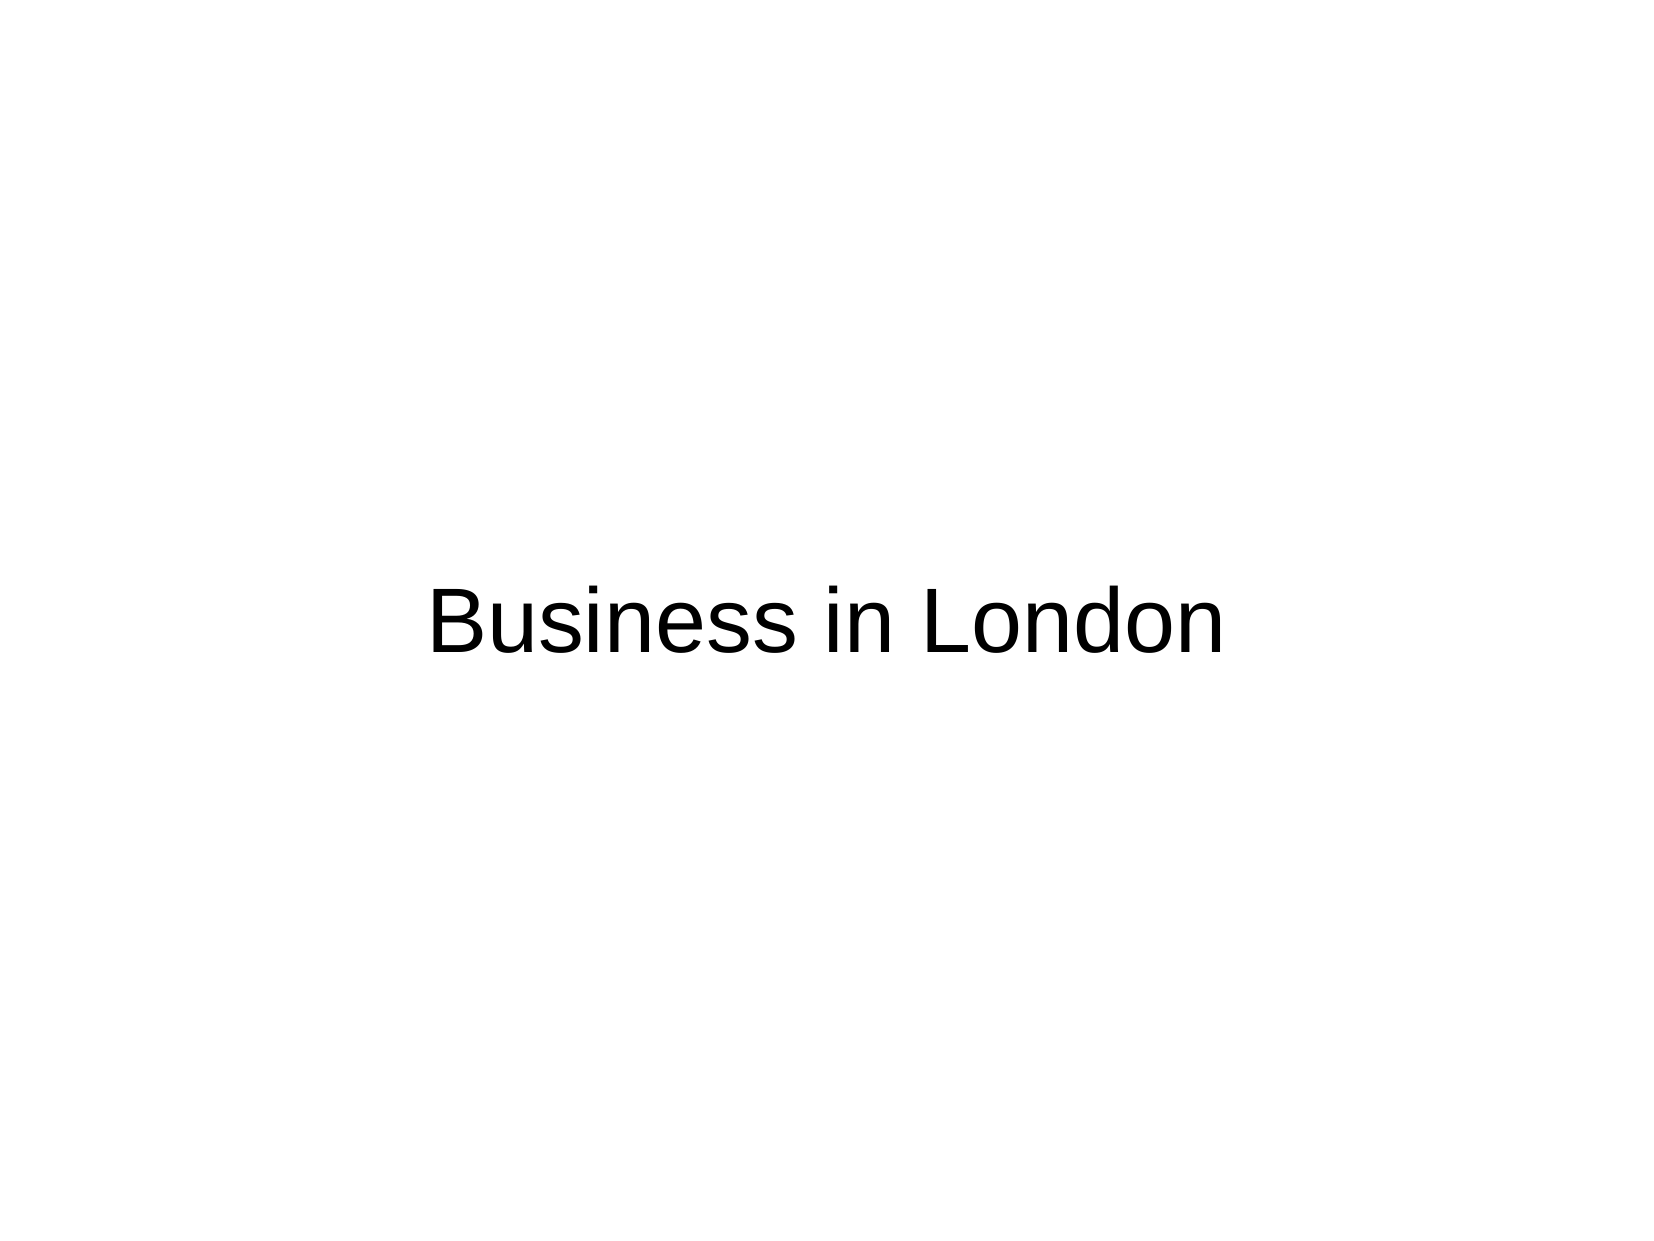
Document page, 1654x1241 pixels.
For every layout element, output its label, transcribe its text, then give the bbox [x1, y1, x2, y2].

title Business in London [82, 49, 1571, 1193]
